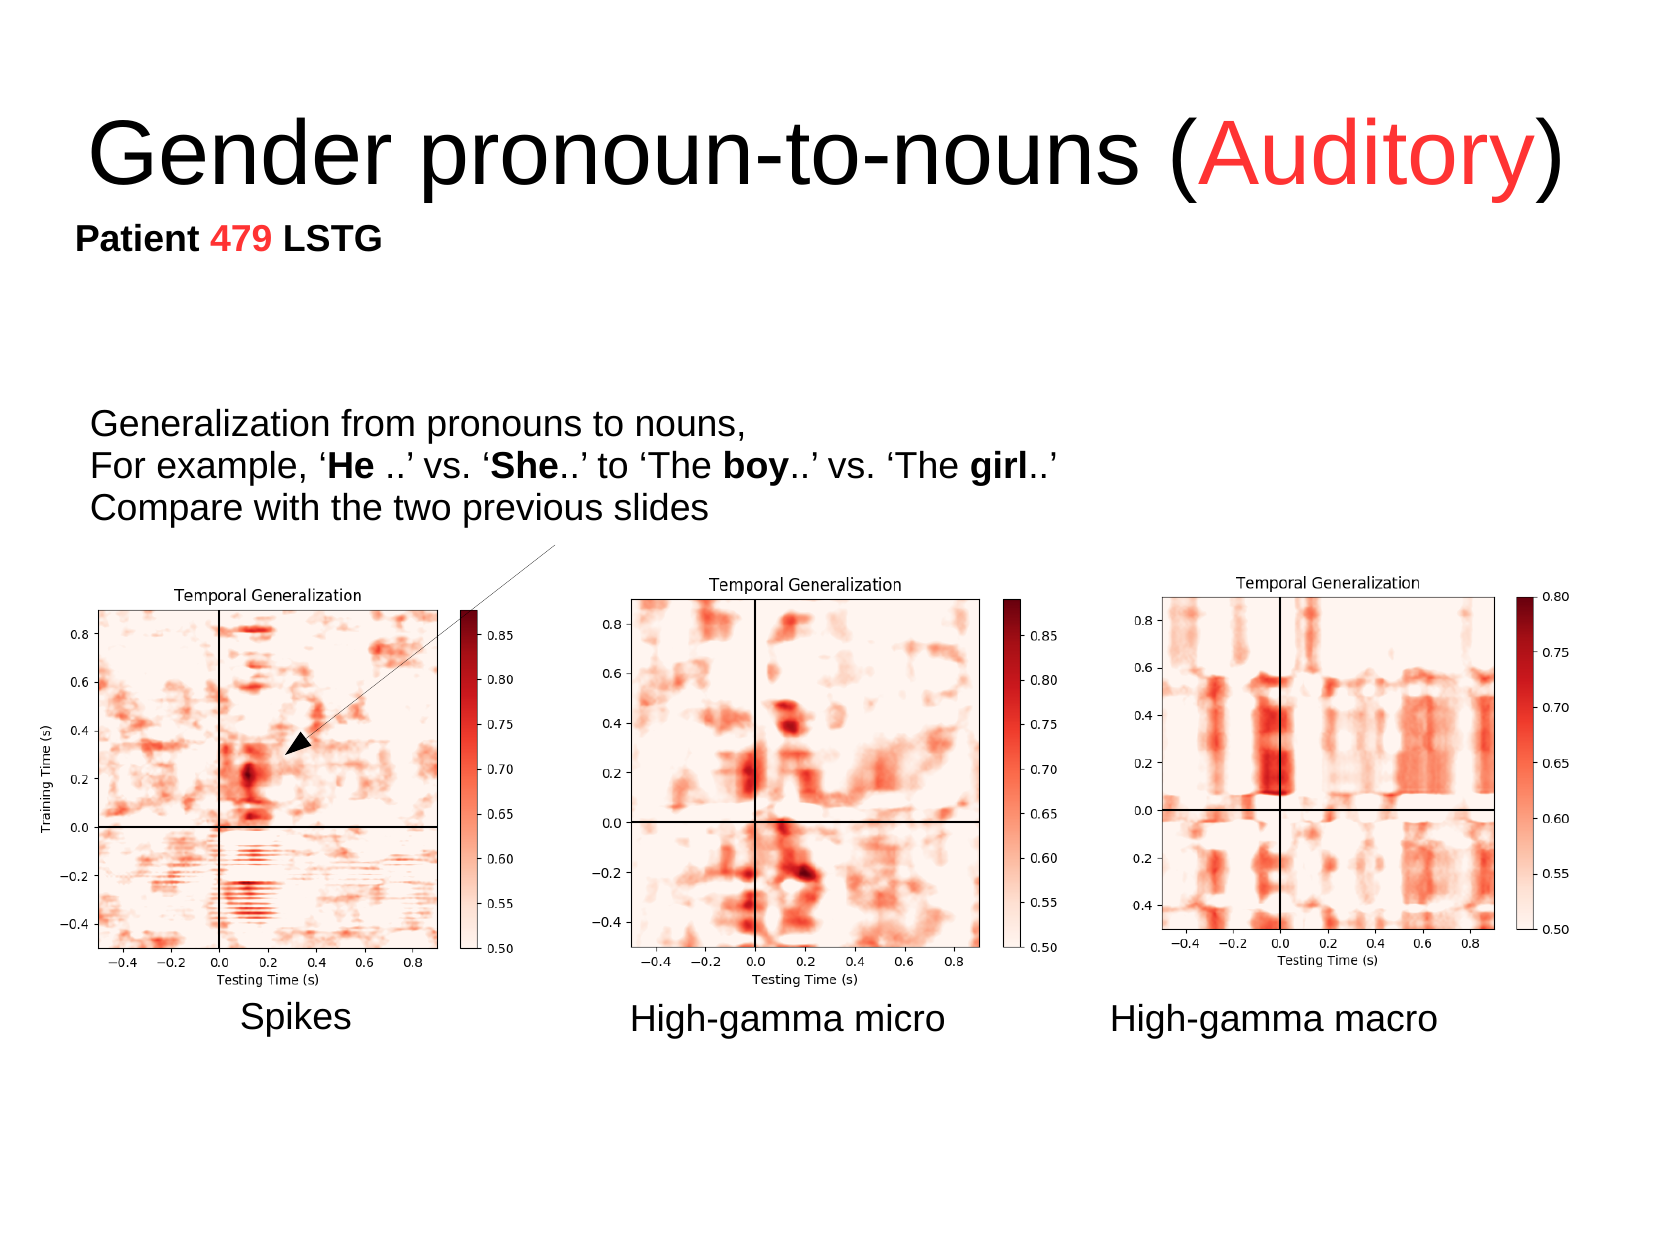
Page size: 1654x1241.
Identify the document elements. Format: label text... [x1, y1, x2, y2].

picture [0, 544, 1640, 996]
text_box Spikes [225, 996, 406, 1046]
text_box High-gamma micro [615, 996, 976, 1047]
title Gender pronoun-to-nouns (Auditory) [82, 49, 1571, 257]
text_box High-gamma macro [1095, 990, 1456, 1047]
text_box Generalization from pronouns to nouns, For example, ‘He ..’ vs. ‘She..’ to ‘The boy..’ vs. ‘The girl..’ Compare with the two previous slides [75, 394, 1156, 536]
text_box Patient 479 LSTG [60, 210, 616, 271]
